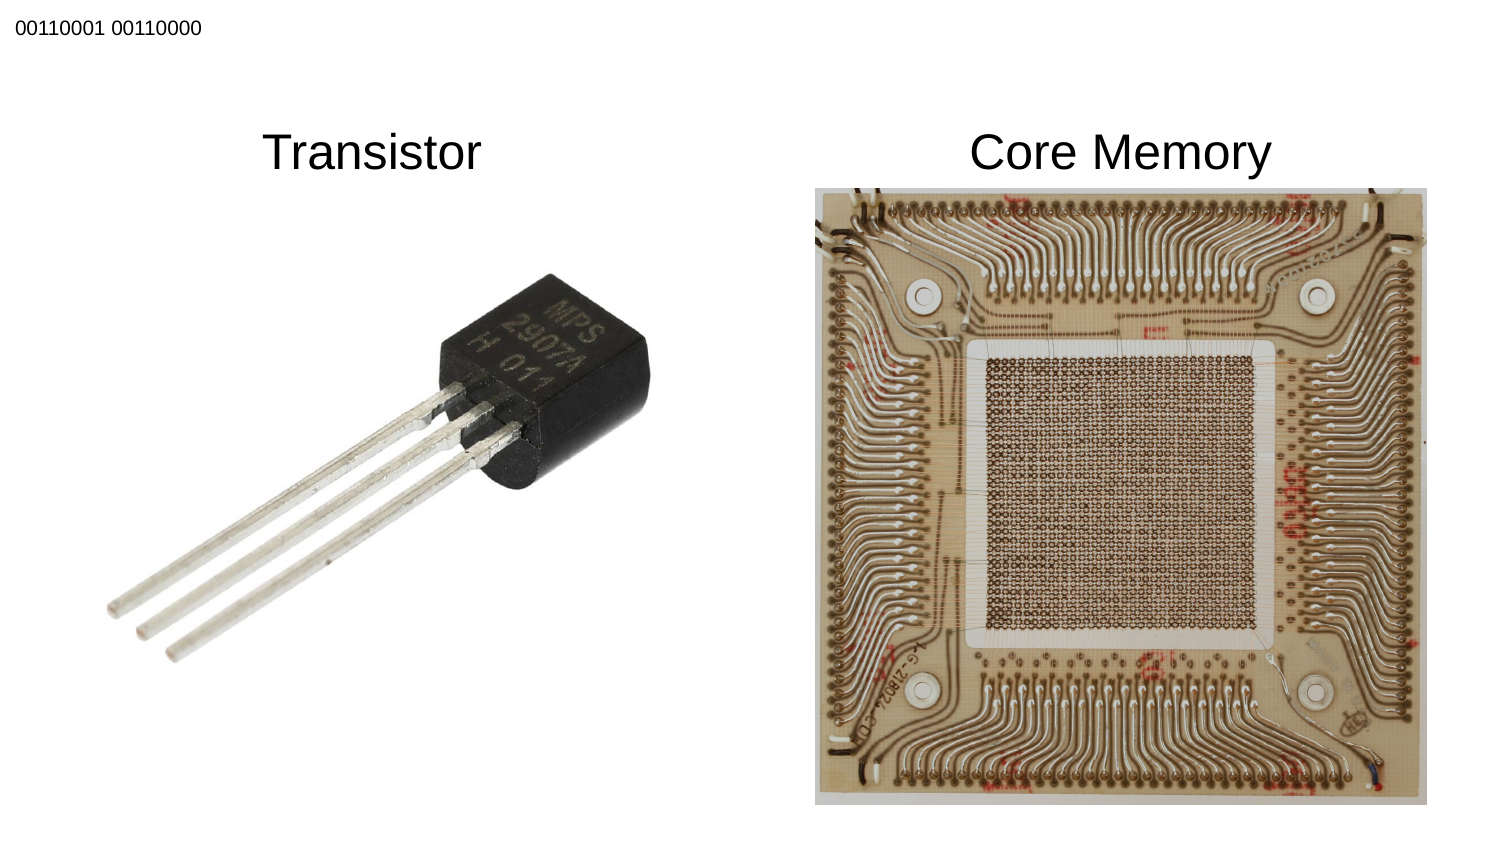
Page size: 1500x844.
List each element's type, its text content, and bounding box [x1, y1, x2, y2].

text_box Transistor [51, 109, 708, 188]
picture [815, 188, 1427, 805]
picture [51, 188, 708, 746]
text_box Core Memory [792, 109, 1449, 189]
text_box 00110001 00110000 [0, 0, 223, 67]
